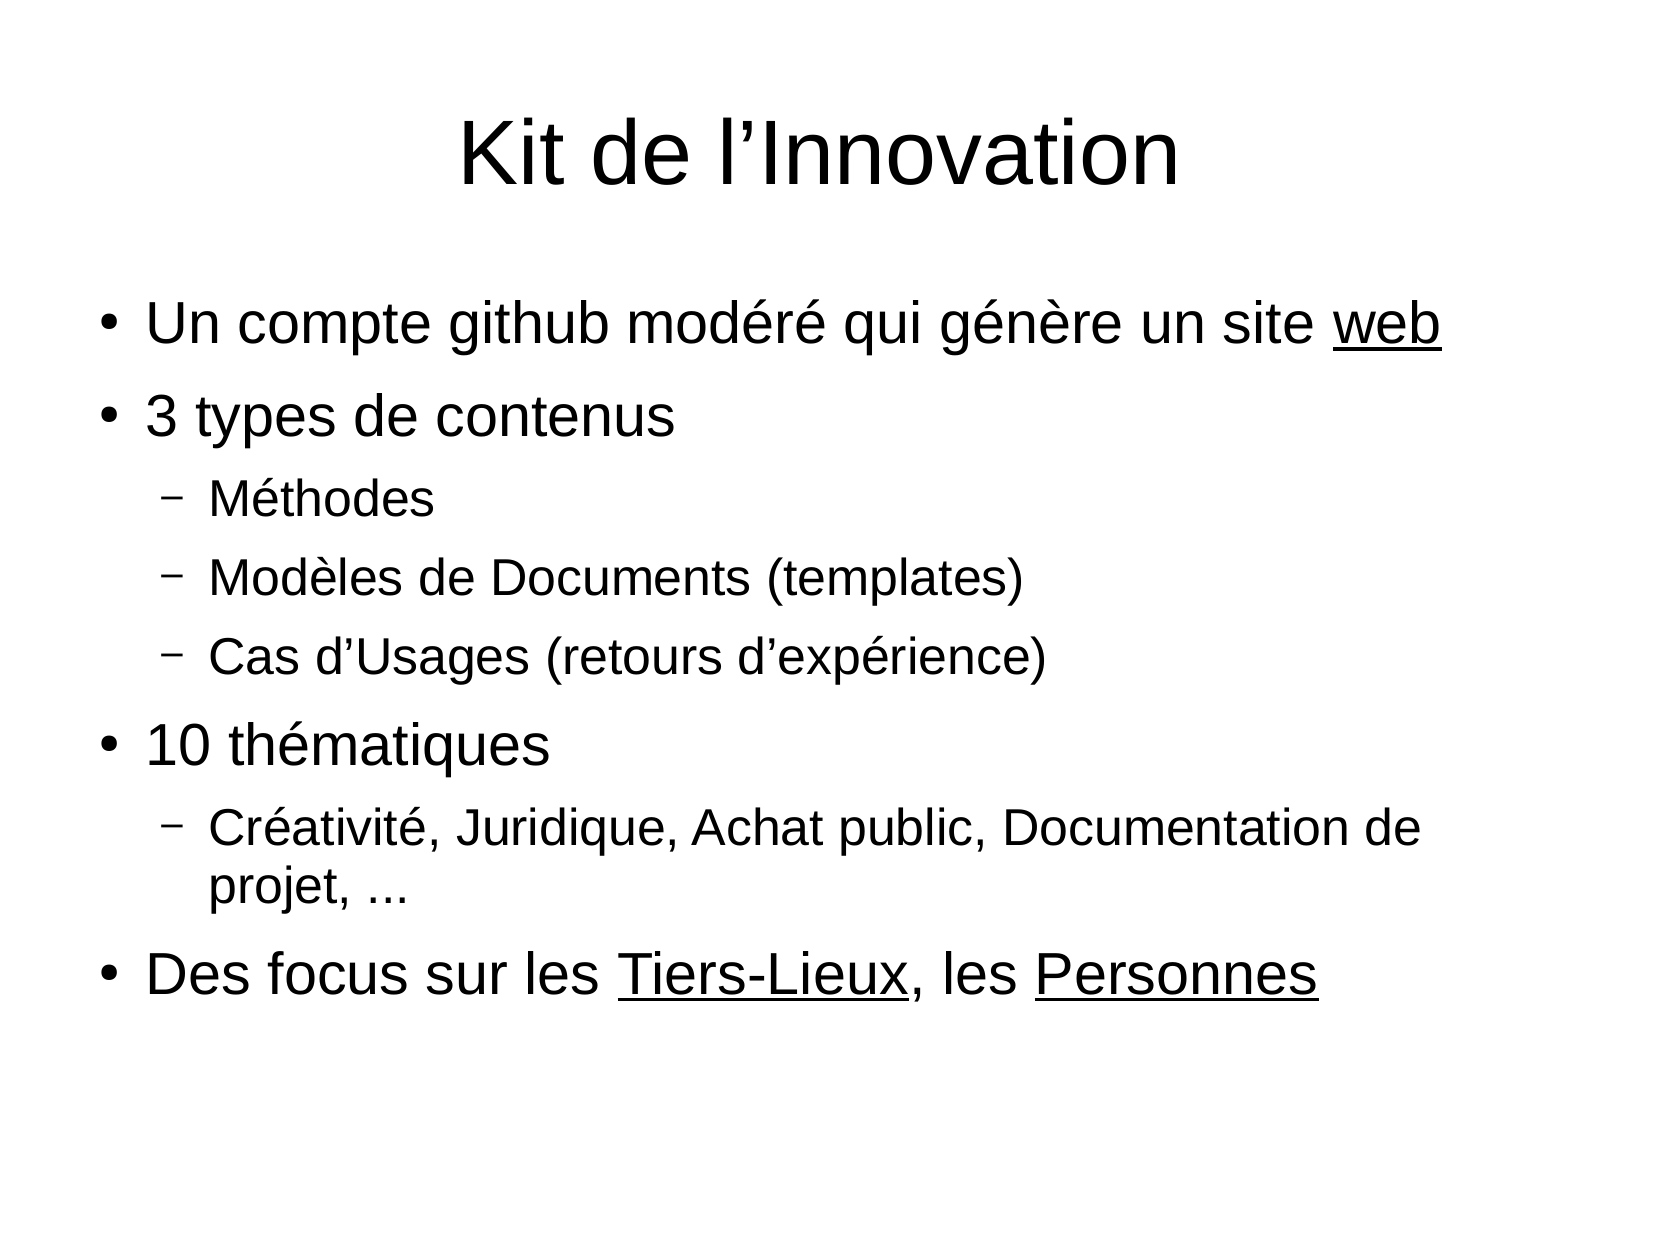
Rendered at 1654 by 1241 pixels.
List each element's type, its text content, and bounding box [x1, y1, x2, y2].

title Kit de l’Innovation [82, 49, 1571, 257]
list Un compte github modéré qui génère un site web 3 types de contenus Méthodes Modèles de Documents (templates) Cas d’Usages (retours d’expérience) 10 thématiques Créativité, Juridique, Achat public, Documentation de projet, ... Des focus sur les Tiers-Lieux, les Personnes [82, 290, 1571, 1010]
